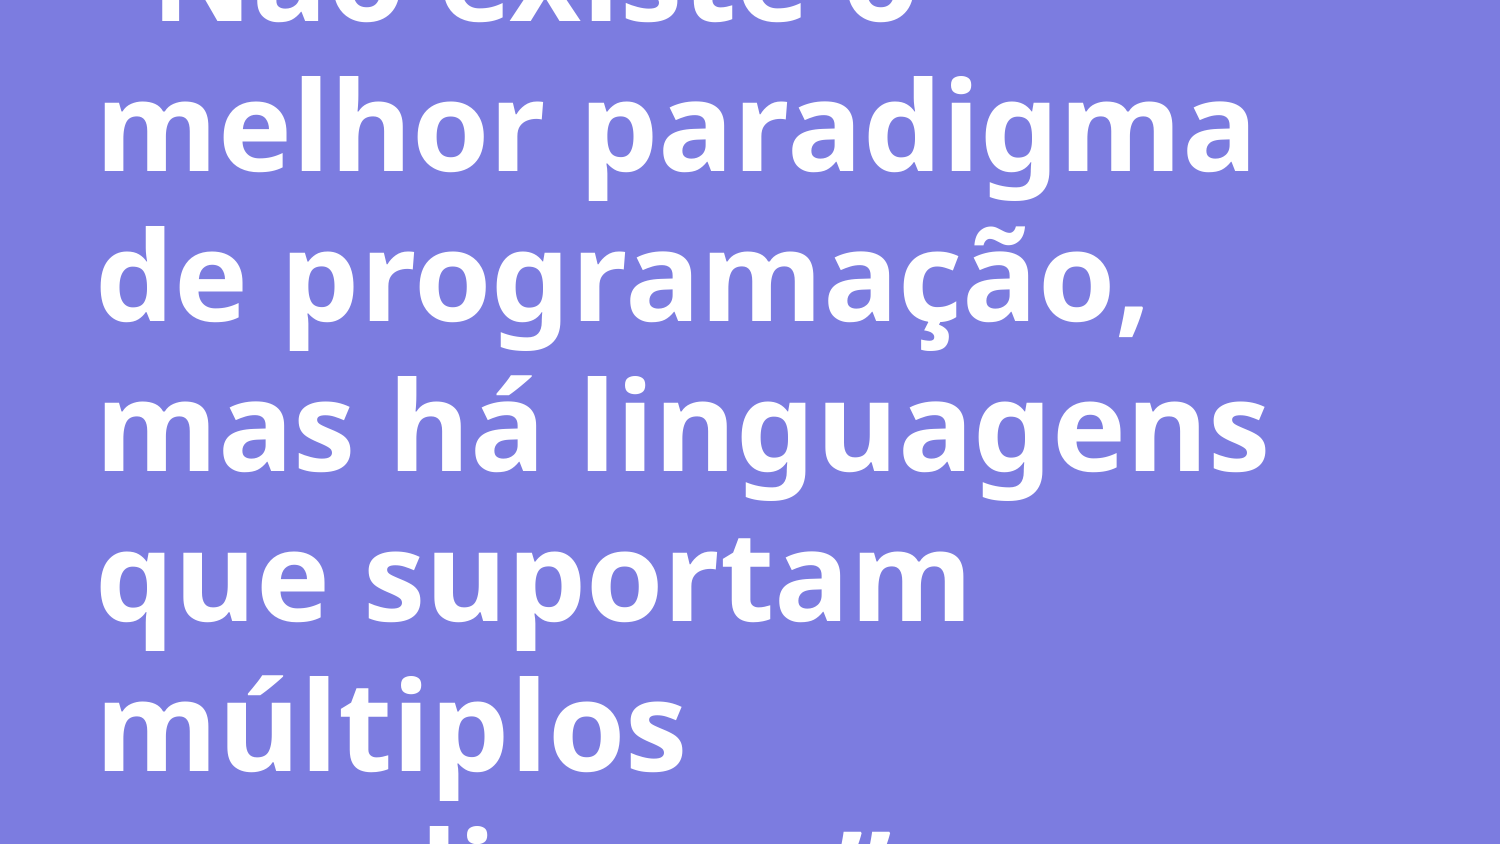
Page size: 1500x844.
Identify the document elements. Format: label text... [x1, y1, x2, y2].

title “Não existe o melhor paradigma de programação, mas há linguagens que suportam múltiplos paradigmas”. [80, 86, 1408, 758]
